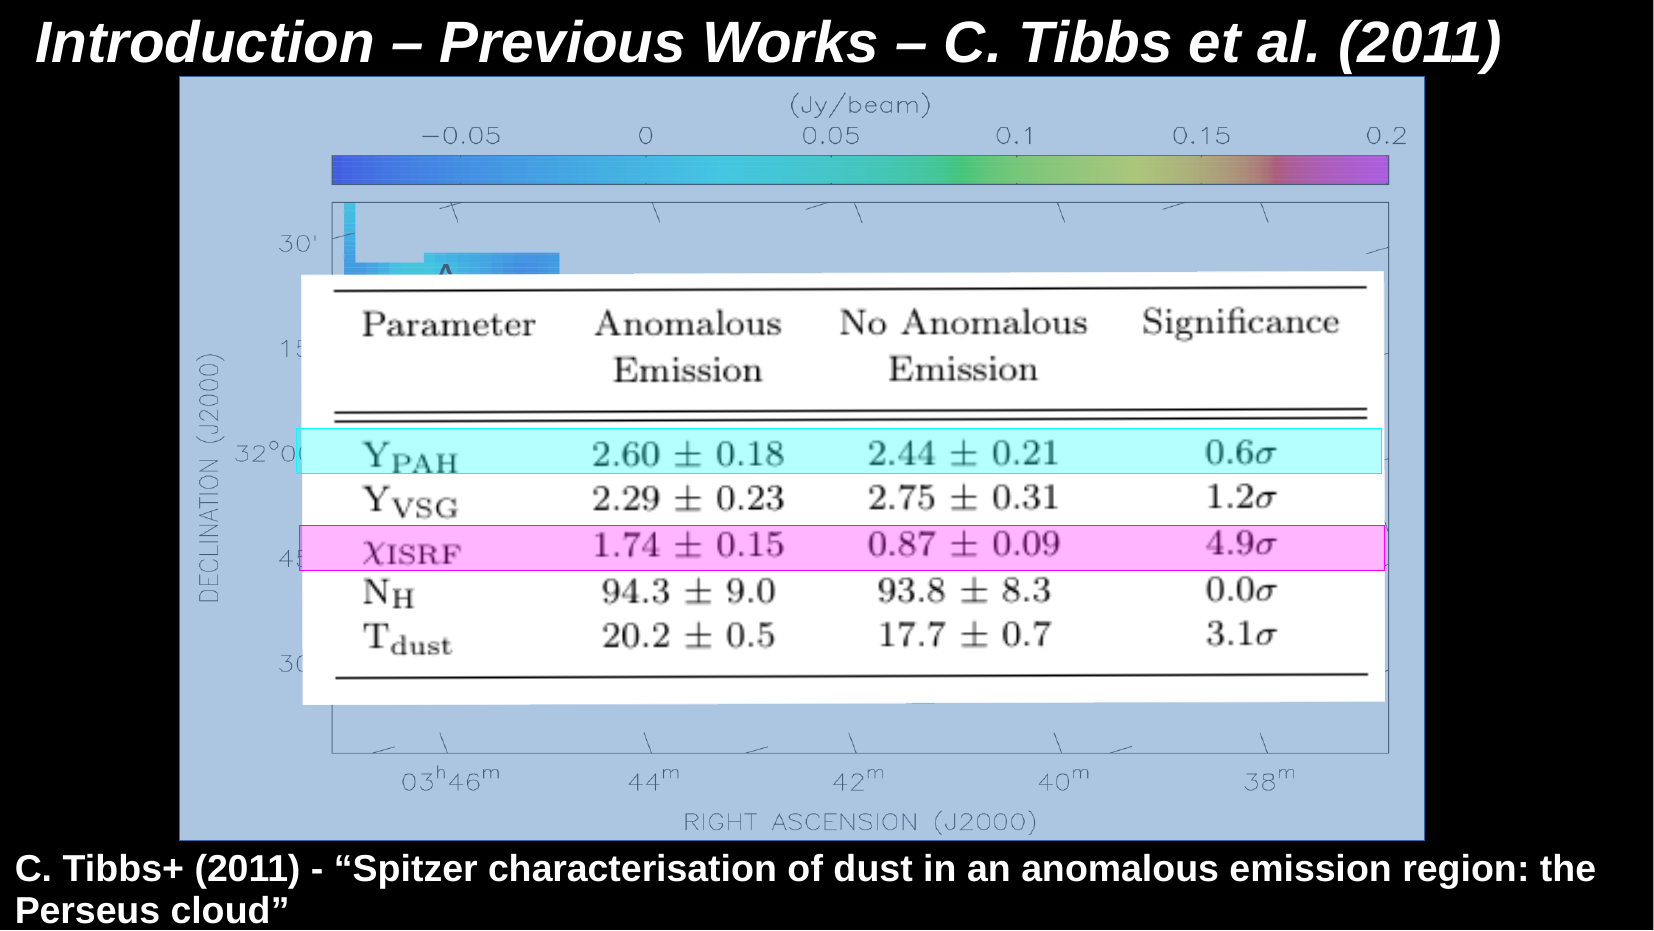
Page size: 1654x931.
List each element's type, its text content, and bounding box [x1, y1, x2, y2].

picture [300, 270, 1385, 525]
title Introduction – Previous Works – C. Tibbs et al. (2011) [0, 9, 1654, 91]
text_box C. Tibbs+ (2011) - “Spitzer characterisation of dust in an anomalous emission region: the Perseus cloud” [0, 840, 1654, 931]
text_box [179, 91, 1425, 841]
picture [301, 571, 1385, 706]
